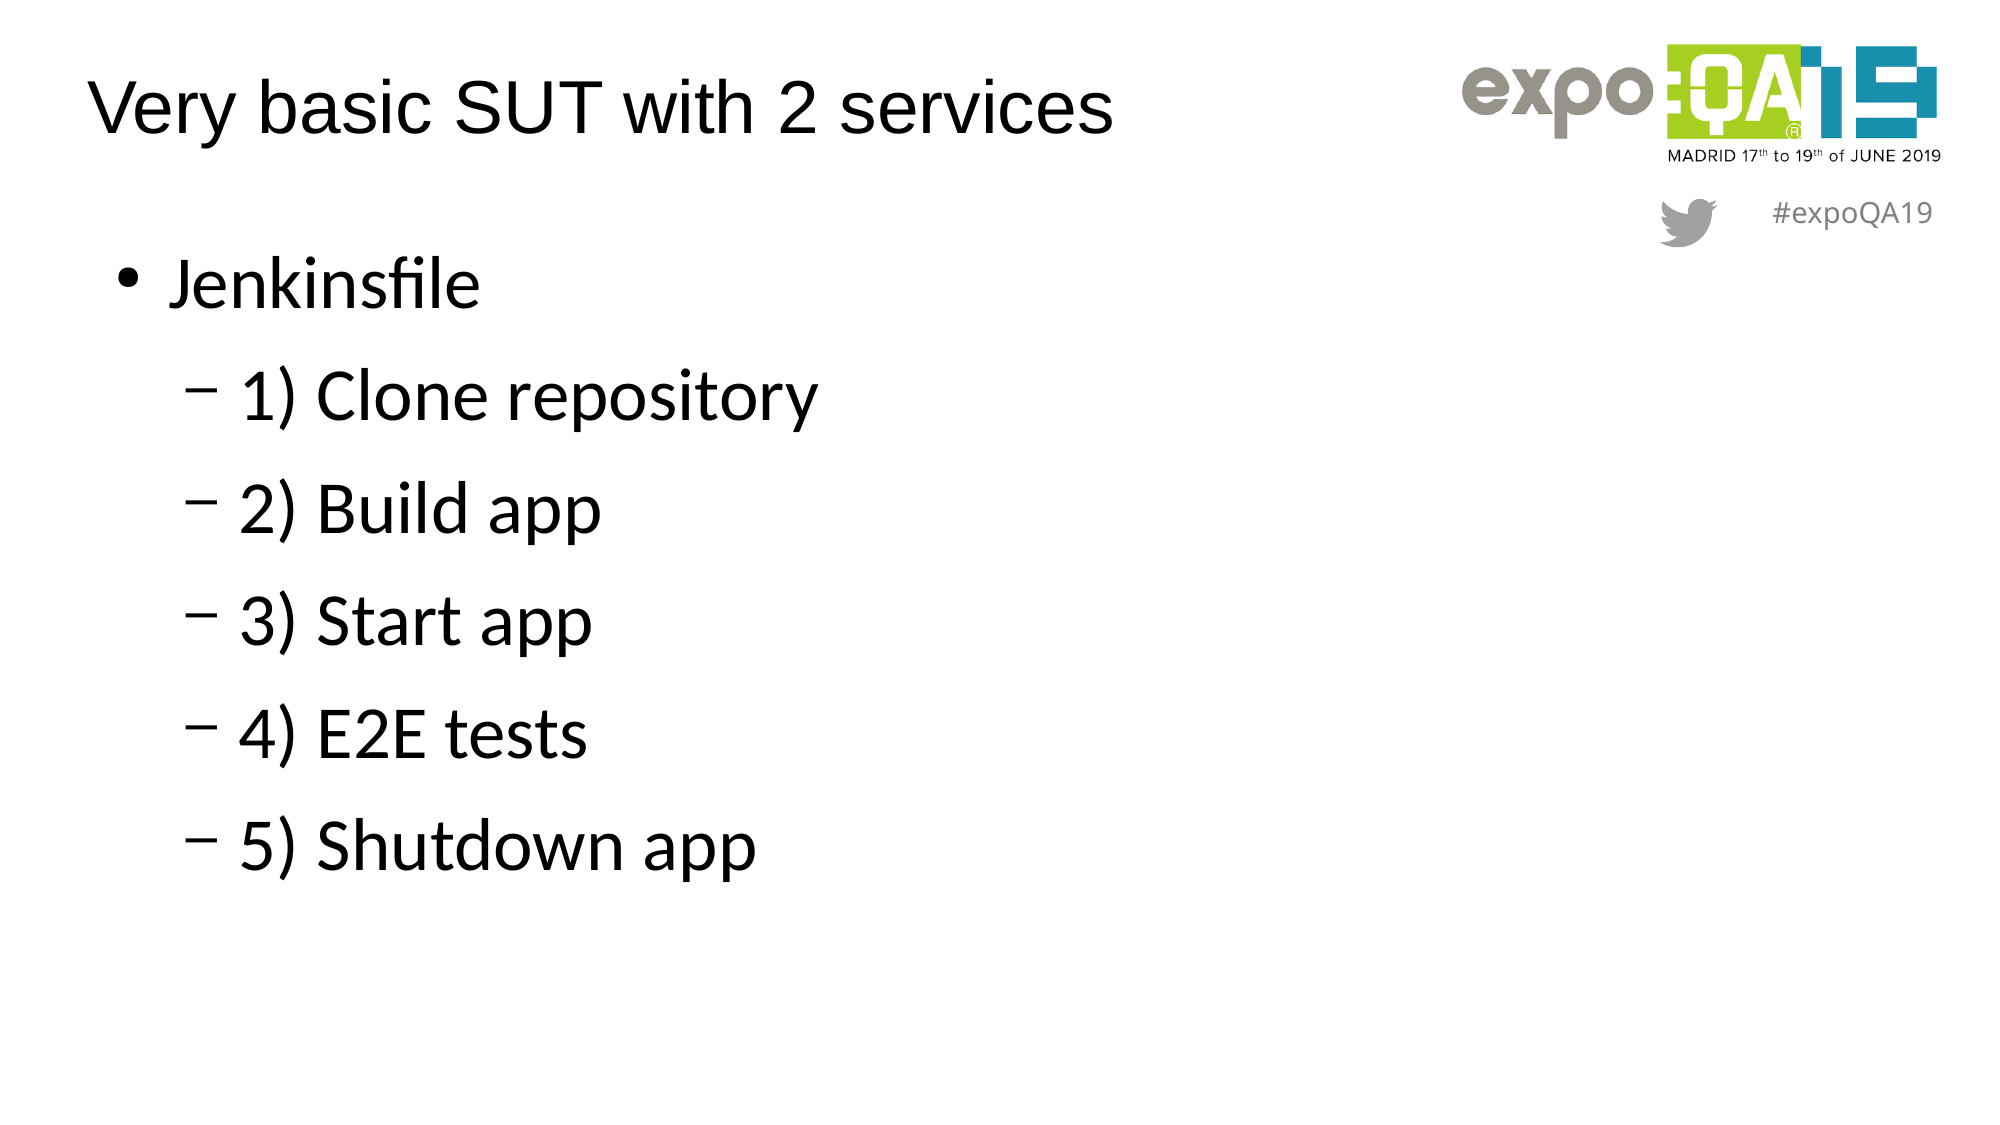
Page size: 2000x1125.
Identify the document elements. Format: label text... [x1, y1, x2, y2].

list Jenkinsfile 1) Clone repository 2) Build app 3) Start app 4) E2E tests 5) Shutdown app [82, 236, 1430, 1087]
title Very basic SUT with 2 services [72, 54, 1277, 164]
picture [1429, 37, 1948, 165]
picture [1659, 193, 1718, 253]
